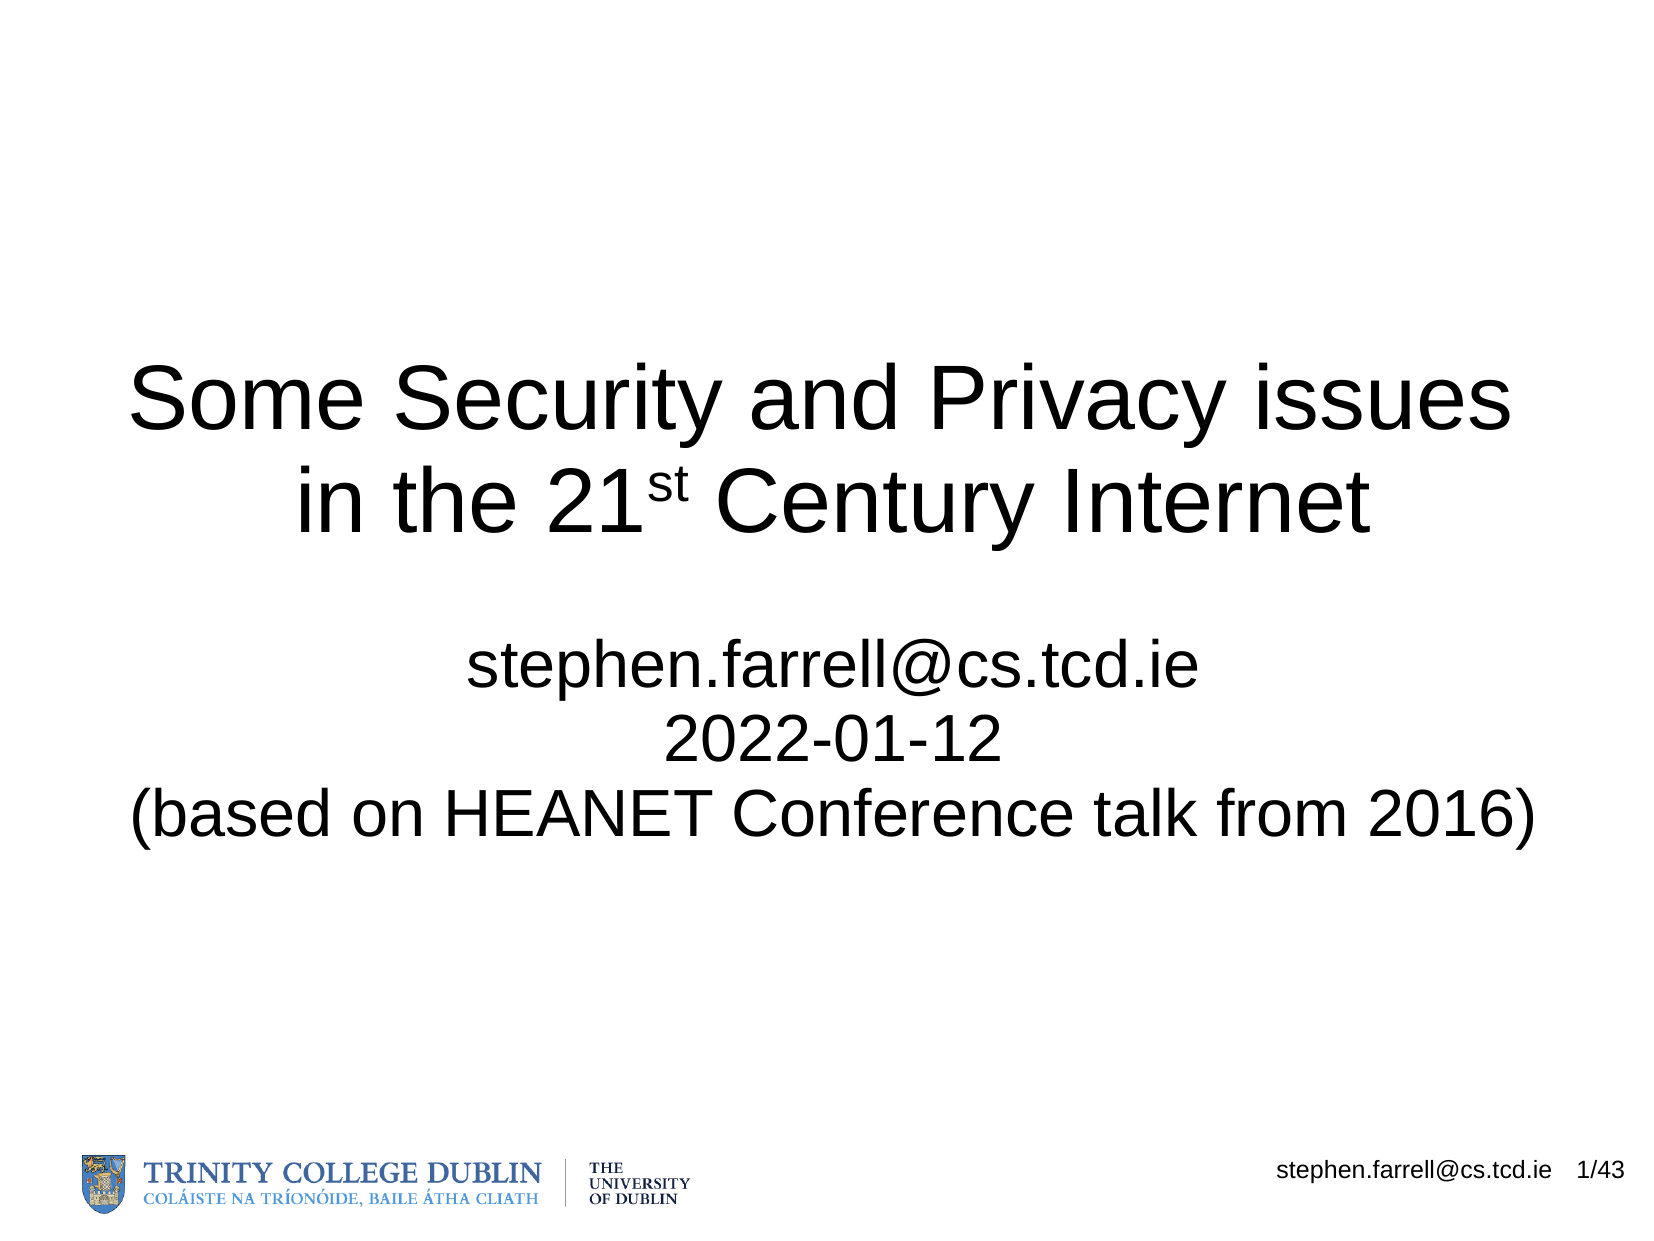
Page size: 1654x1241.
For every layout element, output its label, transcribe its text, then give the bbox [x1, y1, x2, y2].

picture [82, 1155, 694, 1214]
text_box Some Security and Privacy issues in the 21st Century Internet stephen.farrell@cs.tcd.ie 2022-01-12 (based on HEANET Conference talk from 2016) [90, 345, 1579, 853]
